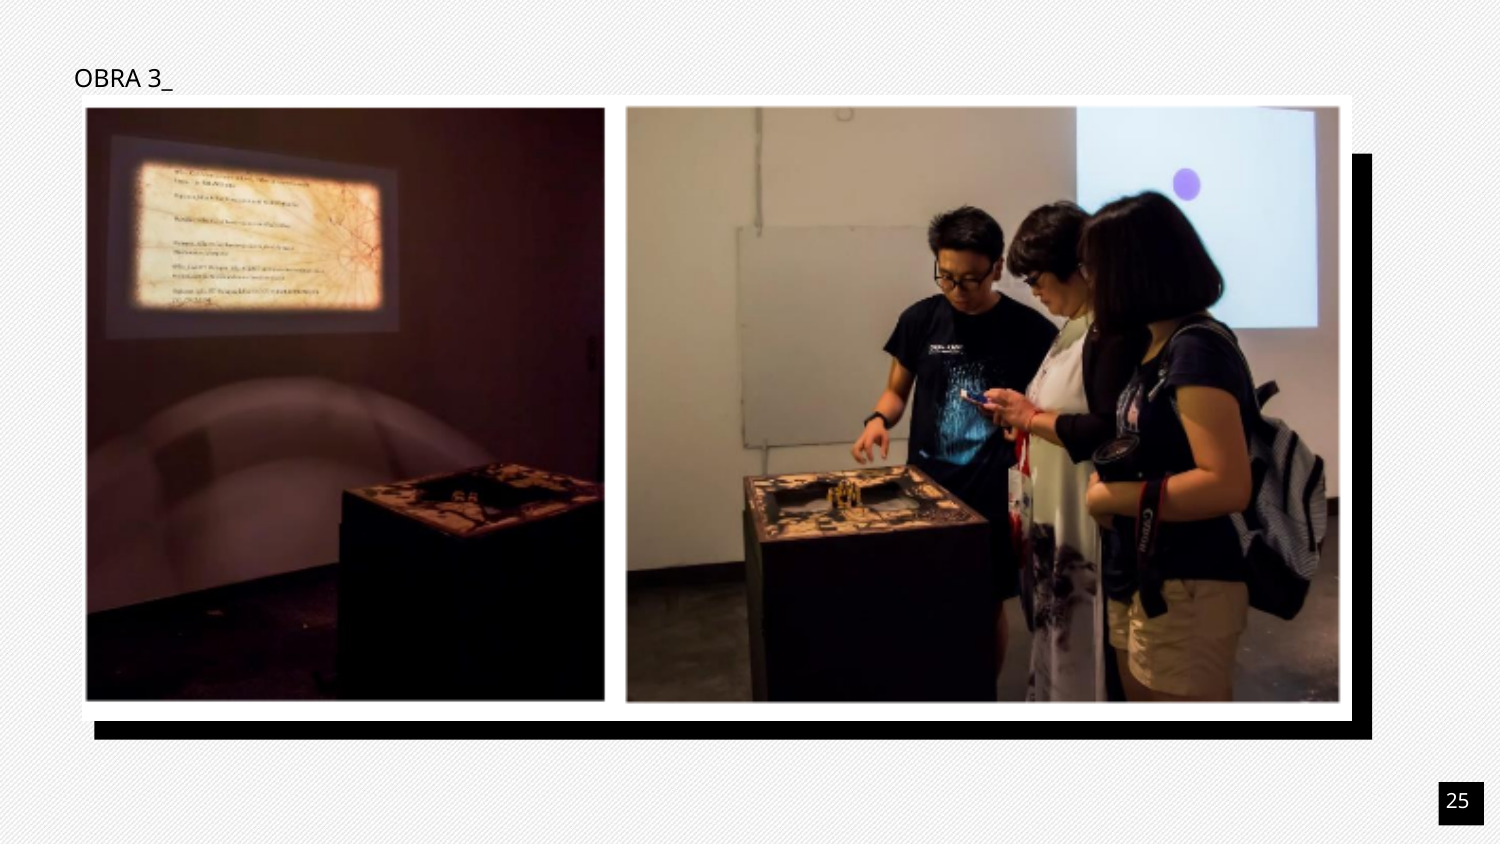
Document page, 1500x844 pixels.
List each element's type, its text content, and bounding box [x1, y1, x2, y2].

text_box [94, 153, 1373, 740]
text_box <number> [1394, 769, 1484, 834]
text_box OBRA 3_ [59, 47, 465, 99]
picture [0, 0, 1500, 844]
